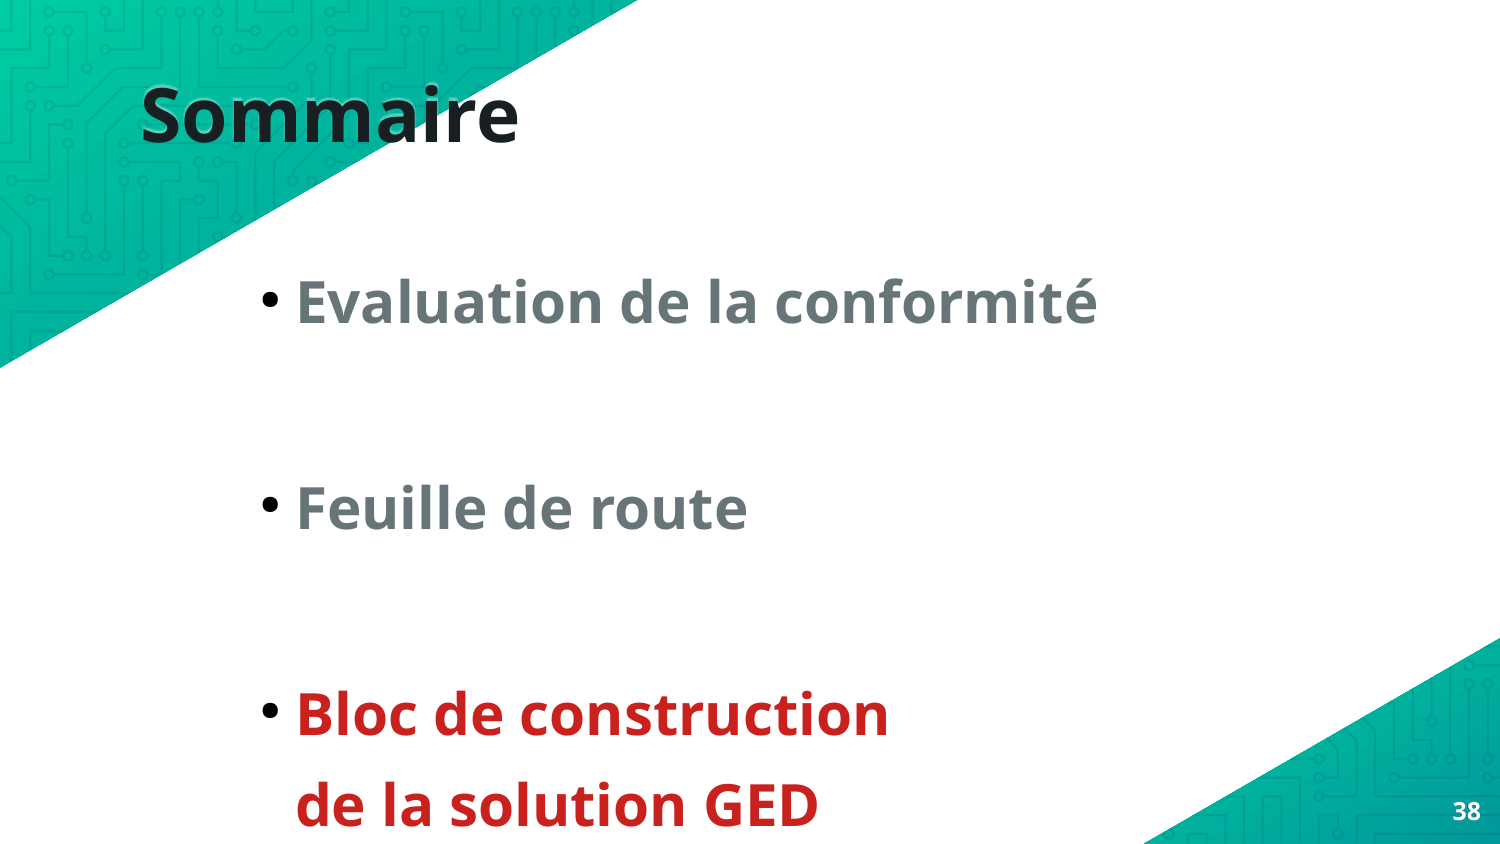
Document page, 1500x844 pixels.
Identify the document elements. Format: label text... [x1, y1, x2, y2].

list Evaluation de la conformité Feuille de route Bloc de construction de la solution GED [259, 249, 1371, 764]
title Sommaire [140, 78, 1360, 160]
slide_number <numéro> [1391, 779, 1482, 844]
